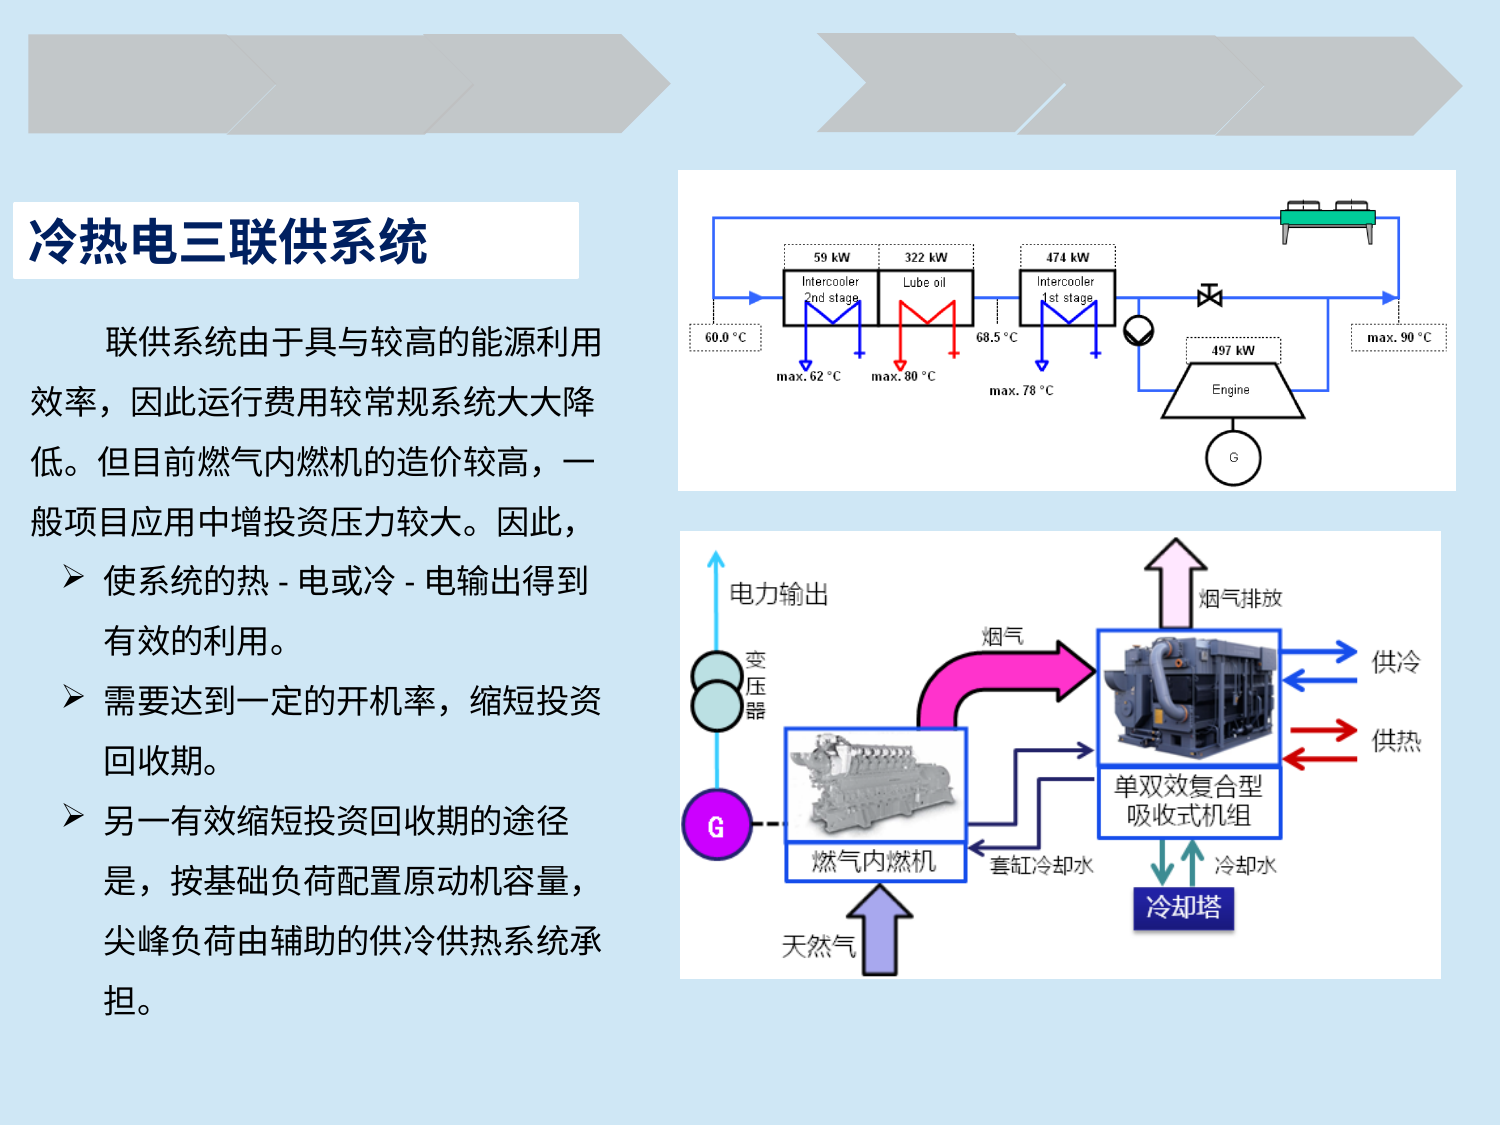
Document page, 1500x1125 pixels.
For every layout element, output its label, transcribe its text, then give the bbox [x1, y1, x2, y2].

picture [678, 170, 1456, 491]
text_box 冷热电三联供系统 [14, 203, 578, 277]
text_box 联供系统由于具与较高的能源利用效率，因此运行费用较常规系统大大降低。但目前燃气内燃机的造价较高，一般项目应用中增投资压力较大。因此， 使系统的热-电或冷-电输出得到有效的利用。 需要达到一定的开机率，缩短投资回收期。 另一有效缩短投资回收期的途径是，按基础负荷配置原动机容量，尖峰负荷由辅助的供冷供热系统承担。 [16, 293, 629, 1028]
text_box [816, 33, 1463, 136]
picture [680, 531, 1441, 979]
text_box [28, 34, 671, 135]
